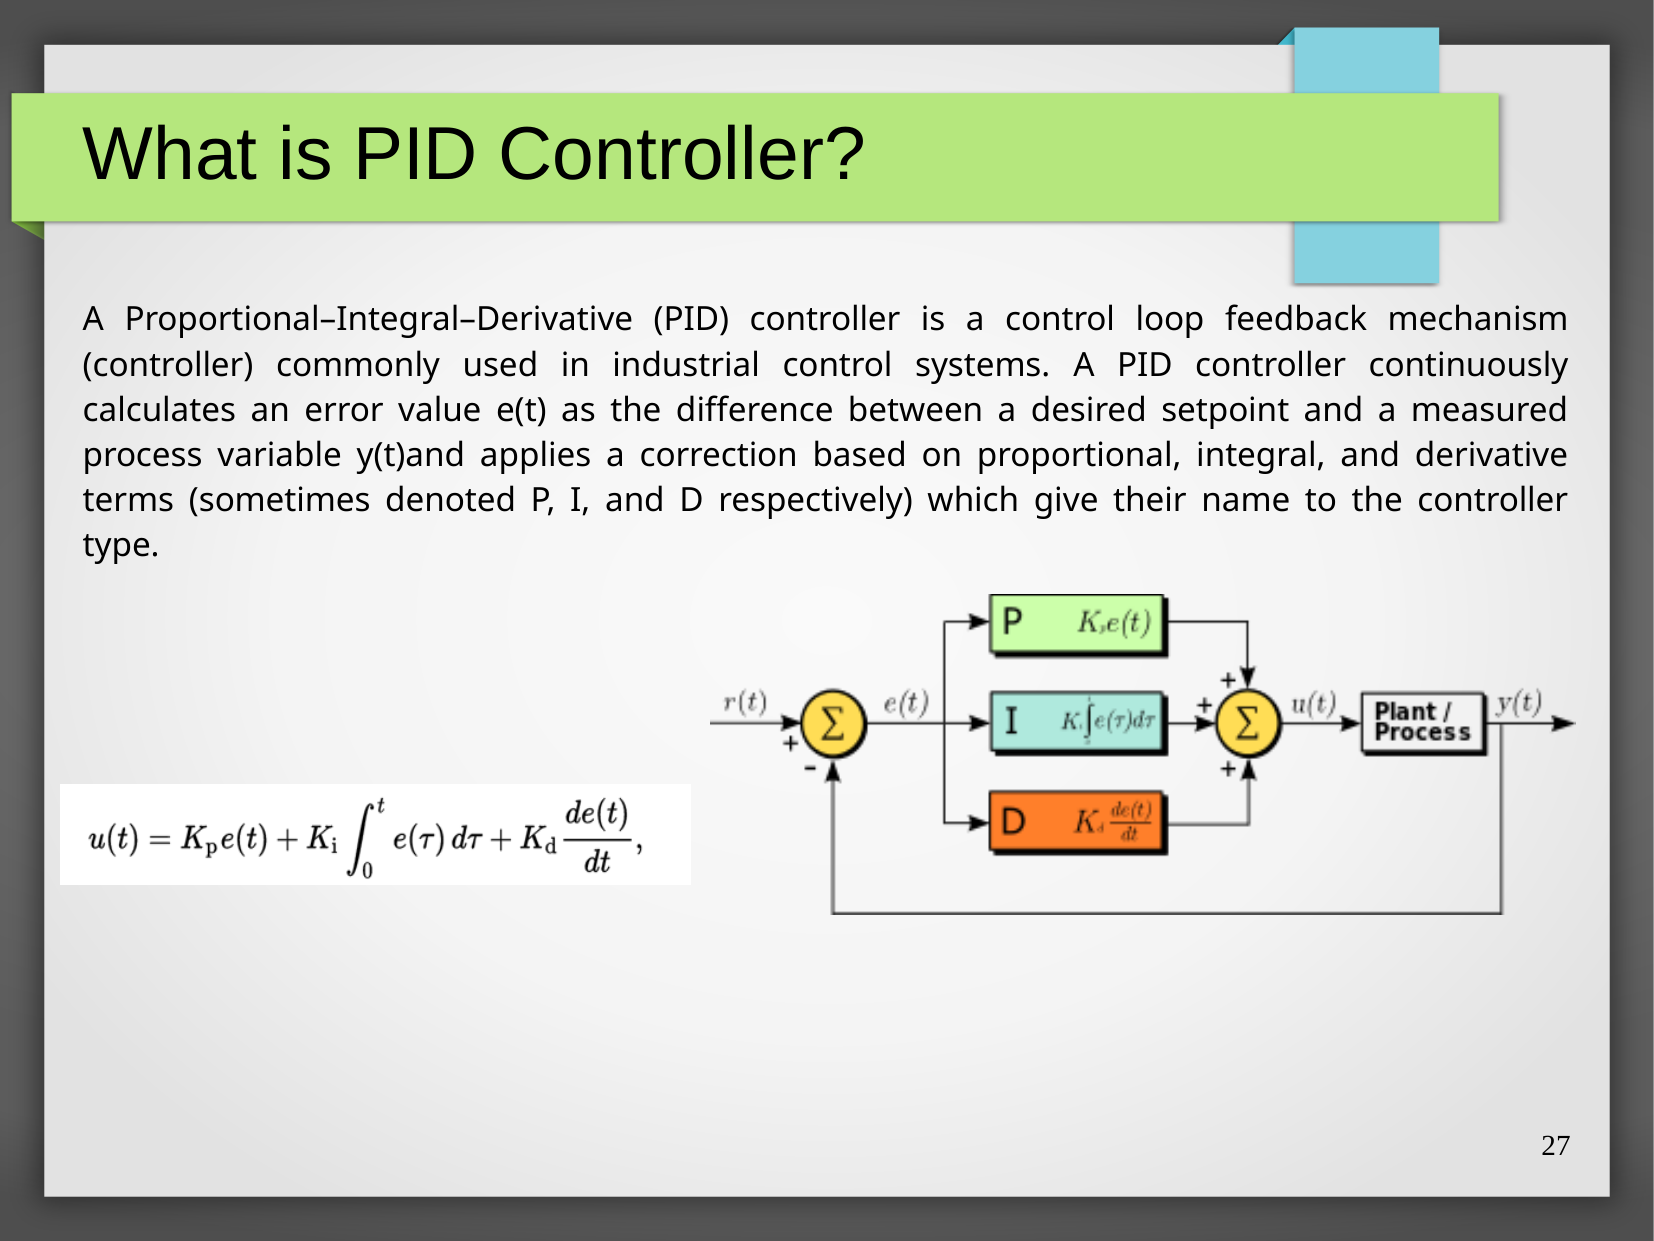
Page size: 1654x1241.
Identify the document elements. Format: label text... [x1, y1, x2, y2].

title What is PID Controller? [82, 94, 1264, 213]
picture [0, 0, 1654, 1241]
list A Proportional–Integral–Derivative (PID) controller is a control loop feedback mechanism (controller) commonly used in industrial control systems. A PID controller continuously calculates an error value e(t) as the difference between a desired setpoint and a measured process variable y(t)and applies a correction based on proportional, integral, and derivative terms (sometimes denoted P, I, and D respectively) which give their name to the controller type. [82, 295, 1571, 571]
